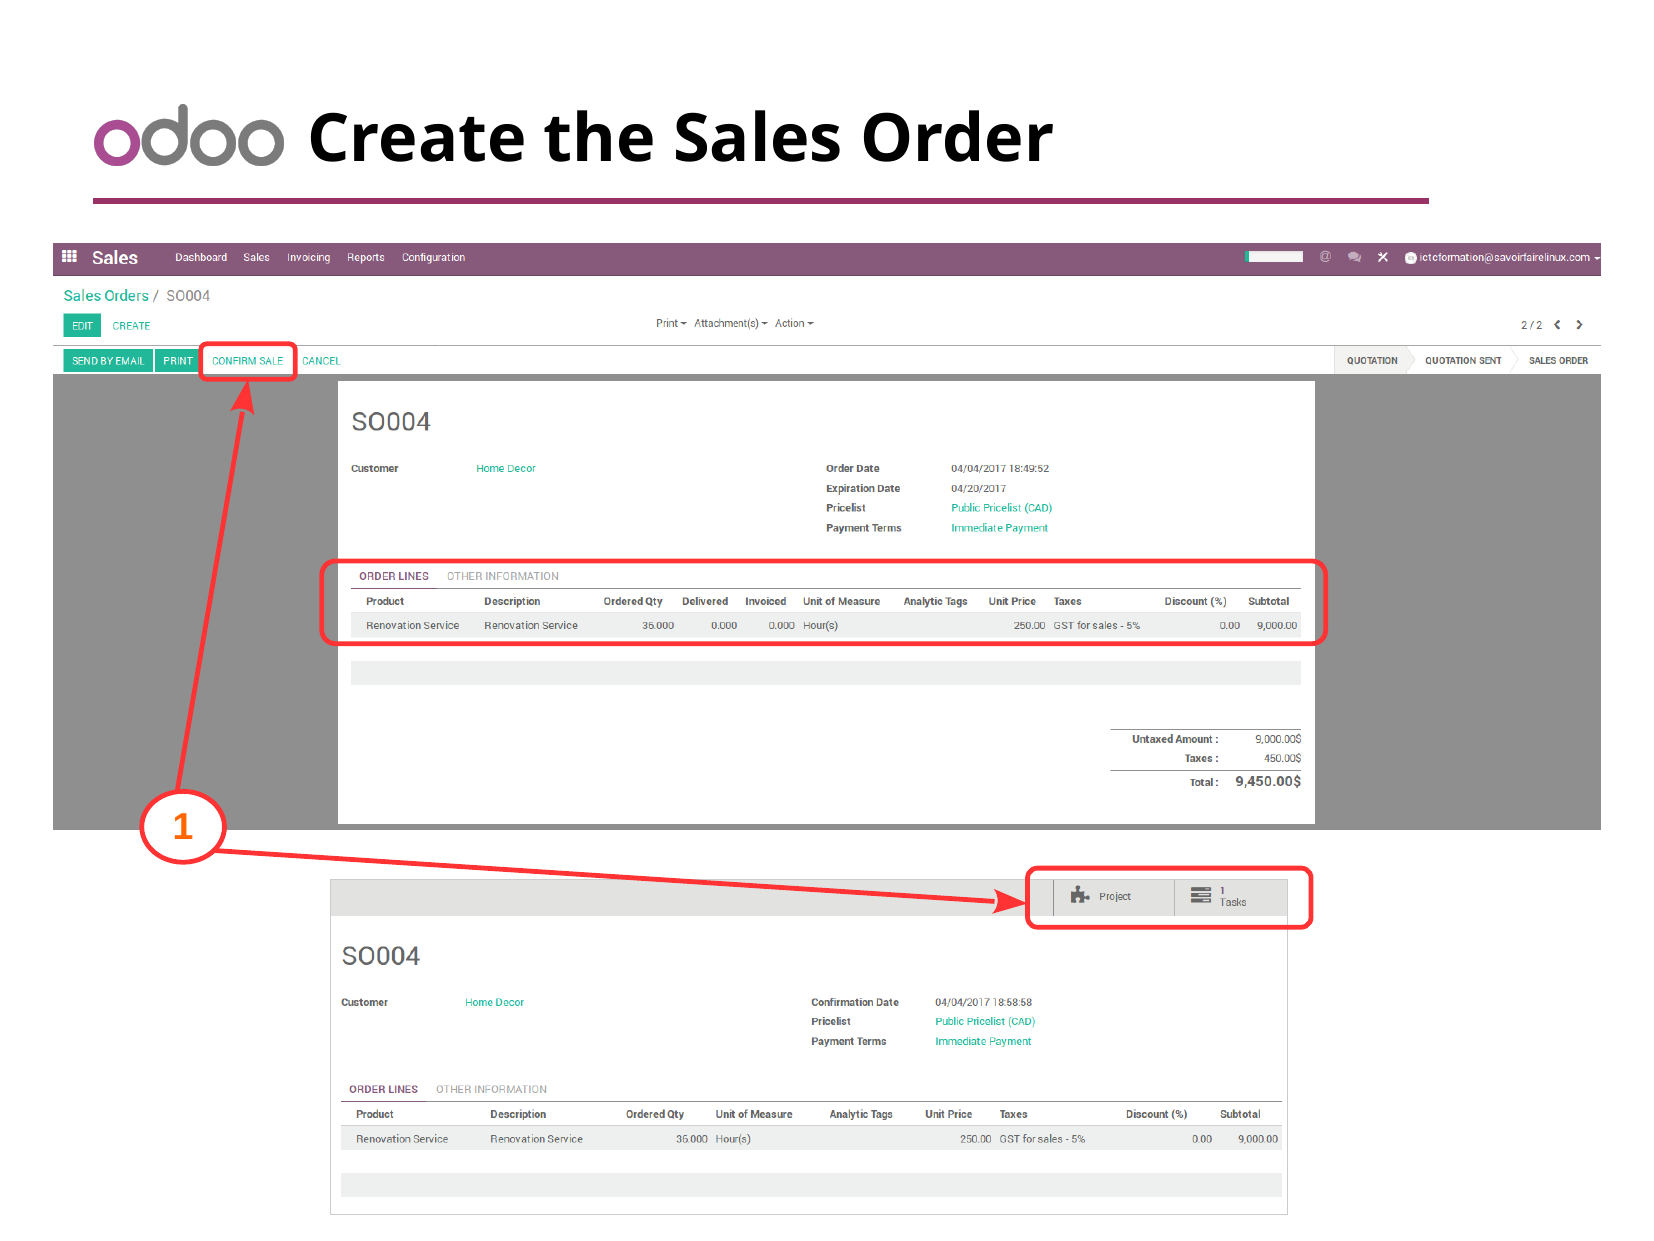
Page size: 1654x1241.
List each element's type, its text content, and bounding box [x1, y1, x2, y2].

text_box [1027, 868, 1312, 928]
picture [53, 243, 1601, 830]
title Create the Sales Order [307, 31, 1570, 239]
text_box 1 [141, 791, 225, 863]
picture [94, 104, 284, 166]
text_box [321, 560, 1326, 644]
text_box [200, 343, 296, 380]
picture [330, 879, 1288, 1215]
